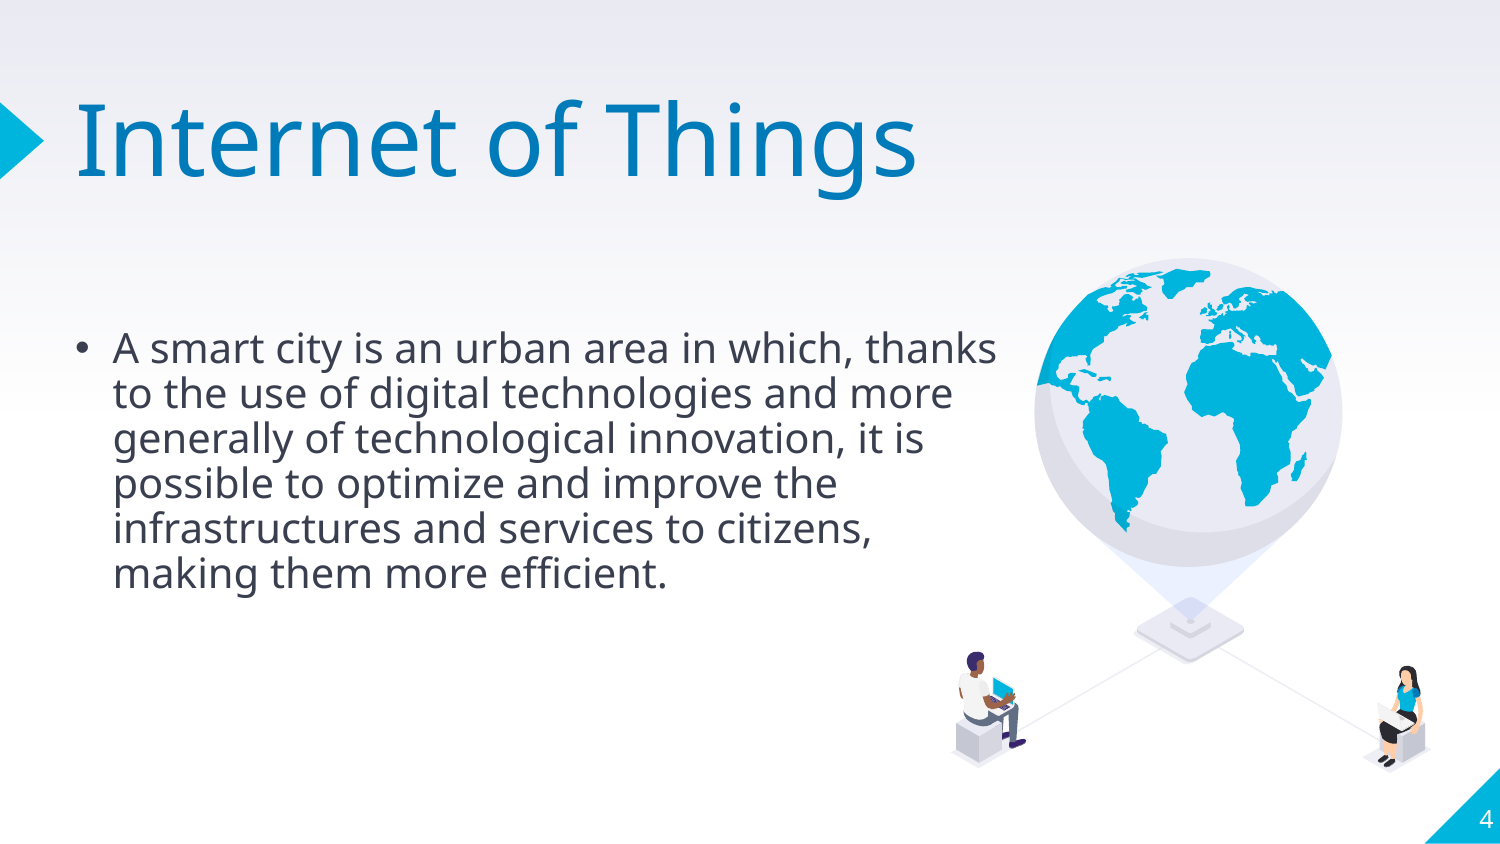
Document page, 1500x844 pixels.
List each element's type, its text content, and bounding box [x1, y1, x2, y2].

text_box [950, 258, 1432, 774]
slide_number <numero> [1418, 760, 1494, 838]
title Internet of Things [75, 99, 1001, 277]
list A smart city is an urban area in which, thanks to the use of digital technologies and more generally of technological innovation, it is possible to optimize and improve the infrastructures and services to citizens, making them more efficient. [75, 327, 1001, 761]
